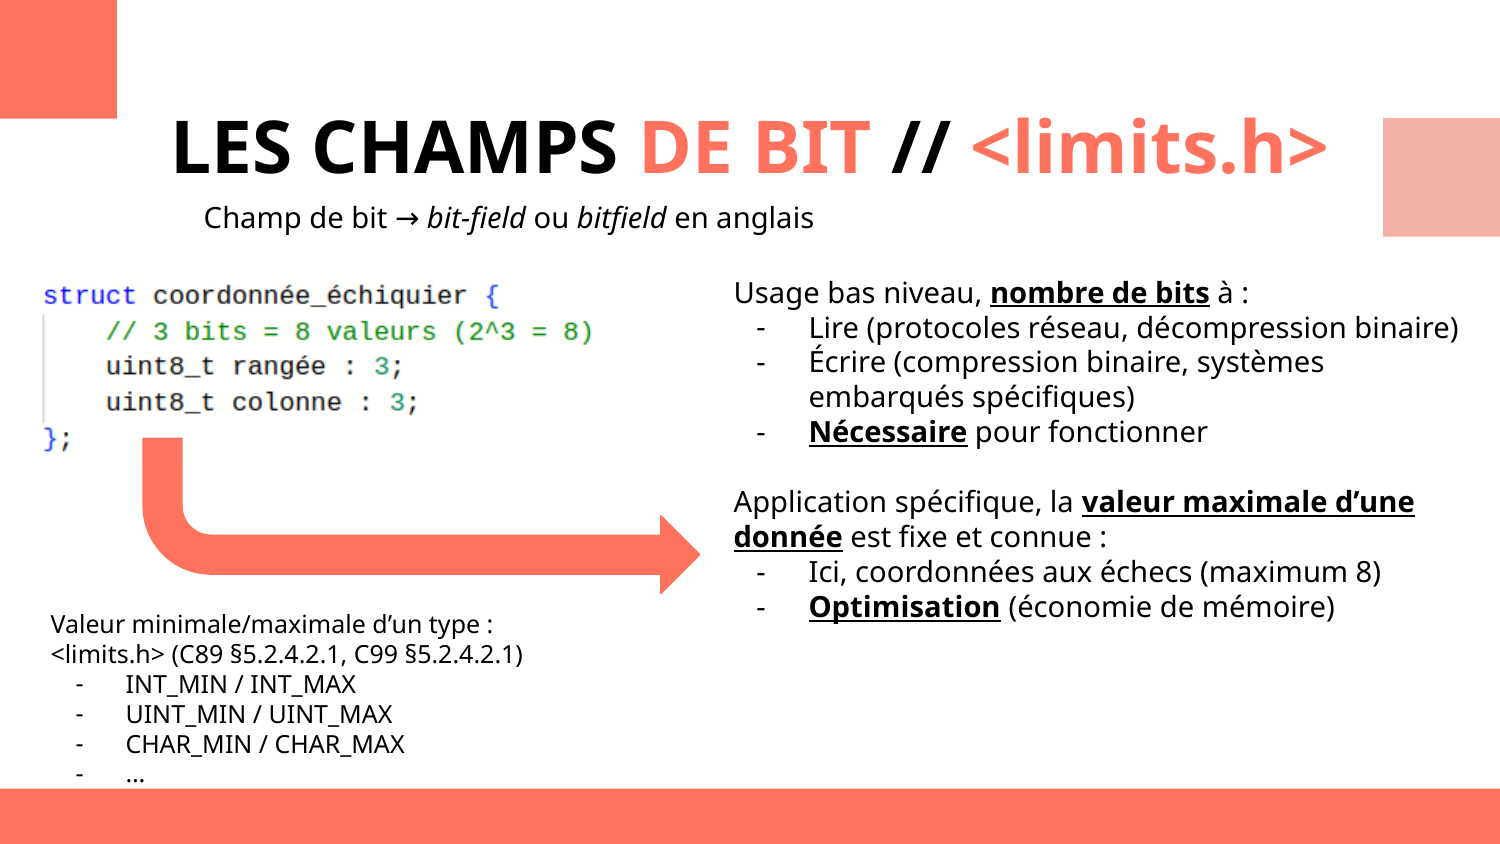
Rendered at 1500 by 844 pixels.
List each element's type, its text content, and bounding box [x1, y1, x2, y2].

picture [35, 268, 606, 464]
title LES CHAMPS DE BIT // <limits.h> [0, 107, 1500, 181]
text_box Usage bas niveau, nombre de bits à : Lire (protocoles réseau, décompression binaire) Écrire (compression binaire, systèmes embarqués spécifiques) Nécessaire pour fonctionner Application spécifique, la valeur maximale d’une donnée est fixe et connue : Ici, coordonnées aux échecs (maximum 8) Optimisation (économie de mémoire) [718, 223, 1476, 674]
text_box Champ de bit → bit-field ou bitfield en anglais [188, 184, 879, 250]
text_box [143, 438, 700, 594]
text_box Valeur minimale/maximale d’un type : <limits.h> (C89 §5.2.4.2.1, C99 §5.2.4.2.1) INT_MIN / INT_MAX UINT_MIN / UINT_MAX CHAR_MIN / CHAR_MAX … [35, 593, 580, 789]
